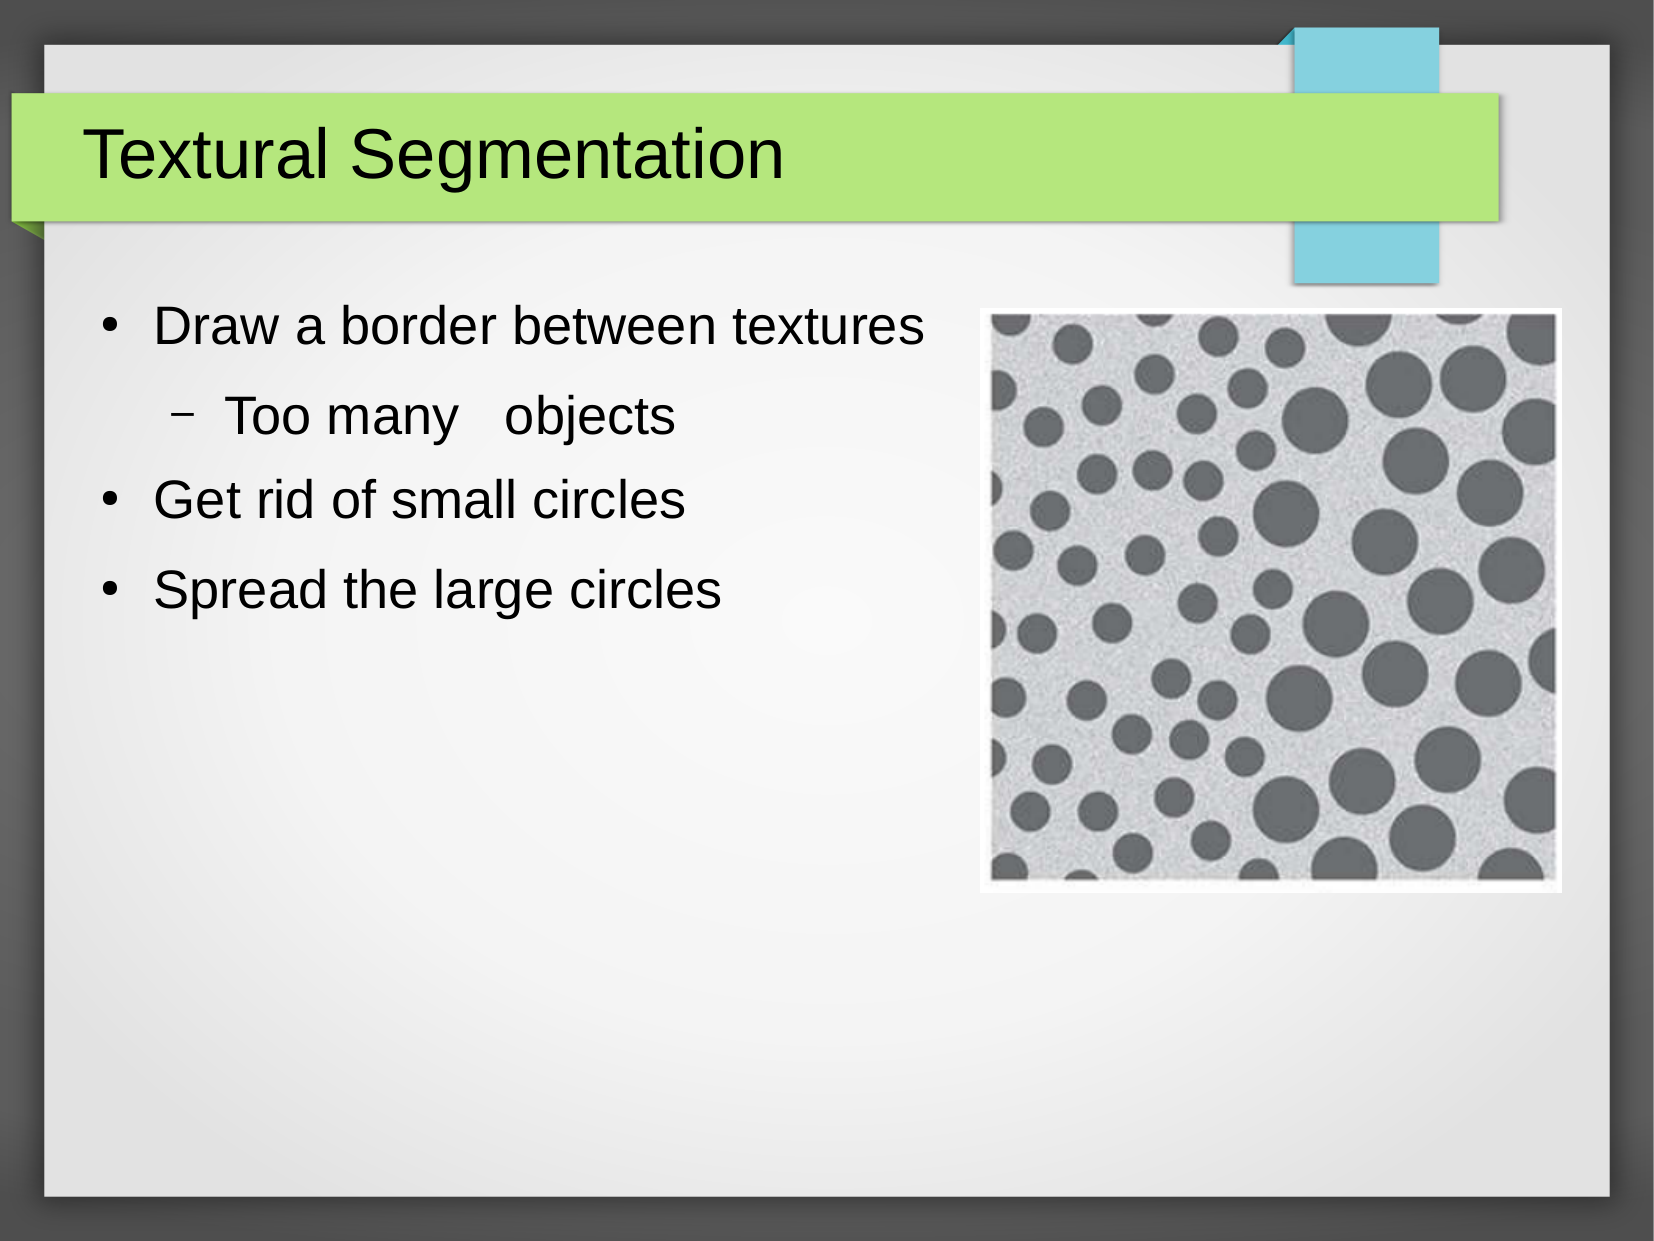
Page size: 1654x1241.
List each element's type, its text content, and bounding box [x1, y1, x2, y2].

picture [0, 0, 1654, 1241]
list Draw a border between textures Too many objects Get rid of small circles Spread the large circles [82, 295, 1571, 1015]
title Textural Segmentation [82, 94, 1264, 213]
